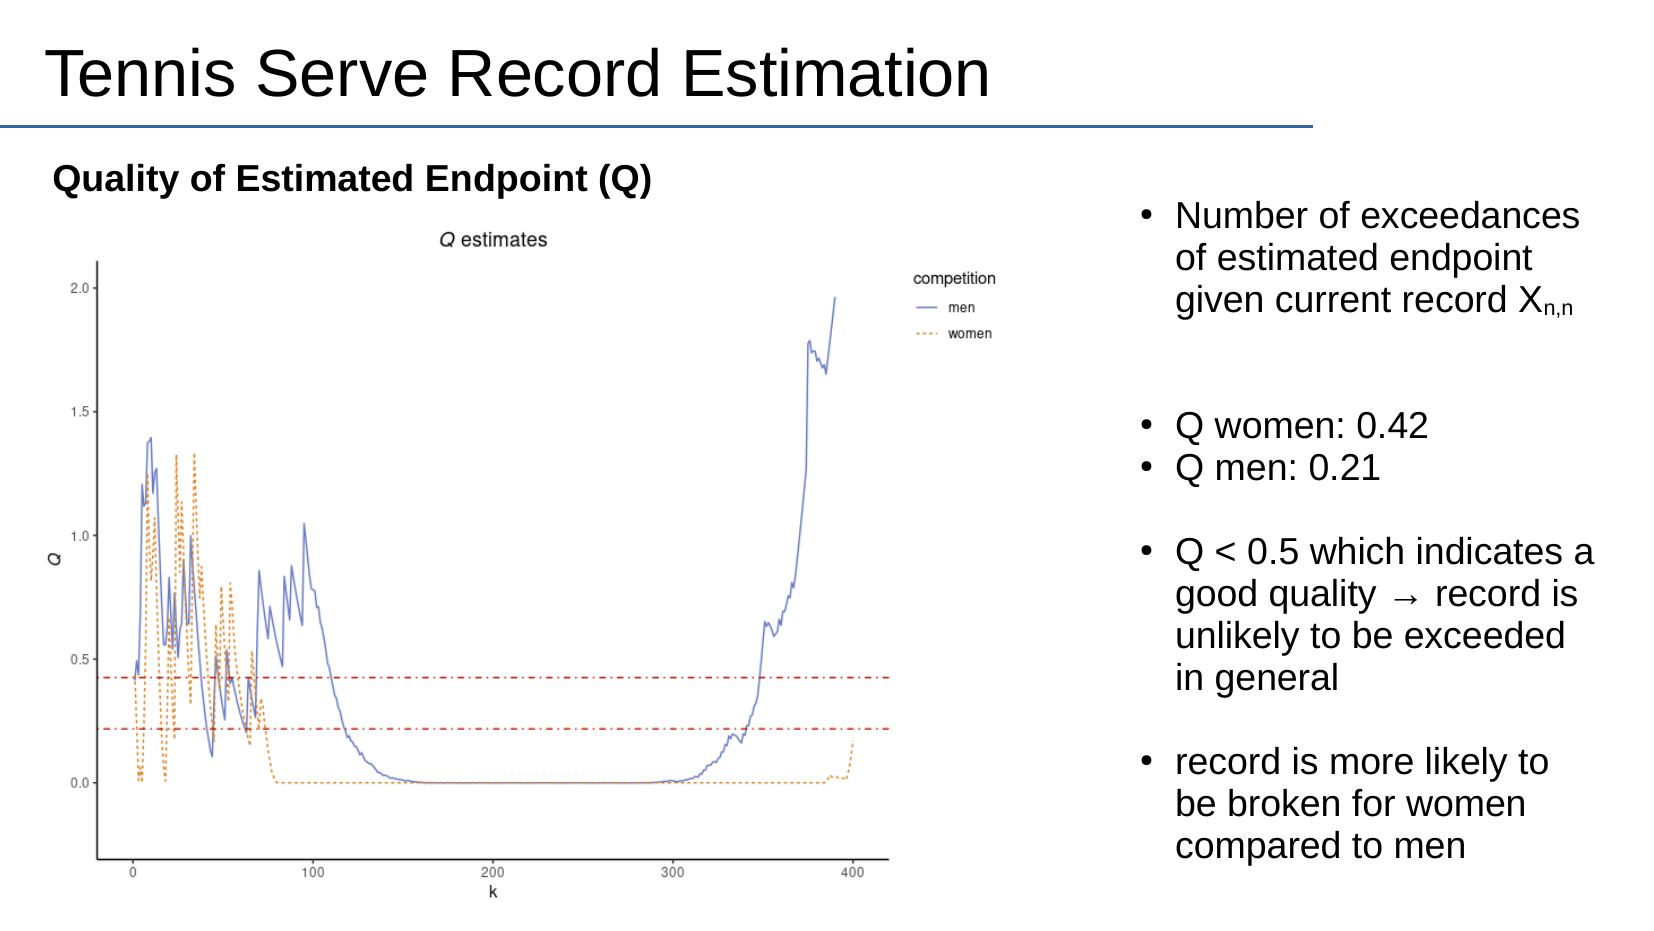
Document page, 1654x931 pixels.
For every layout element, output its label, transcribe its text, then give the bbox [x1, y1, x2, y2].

picture [40, 224, 1013, 910]
title Tennis Serve Record Estimation [44, 17, 1387, 130]
text_box Quality of Estimated Endpoint (Q) [37, 150, 826, 226]
text_box Number of exceedances of estimated endpoint given current record Xn,n Q women: 0.42 Q men: 0.21 Q < 0.5 which indicates a good quality → record is unlikely to be exceeded in general record is more likely to be broken for women compared to men [1125, 187, 1613, 875]
